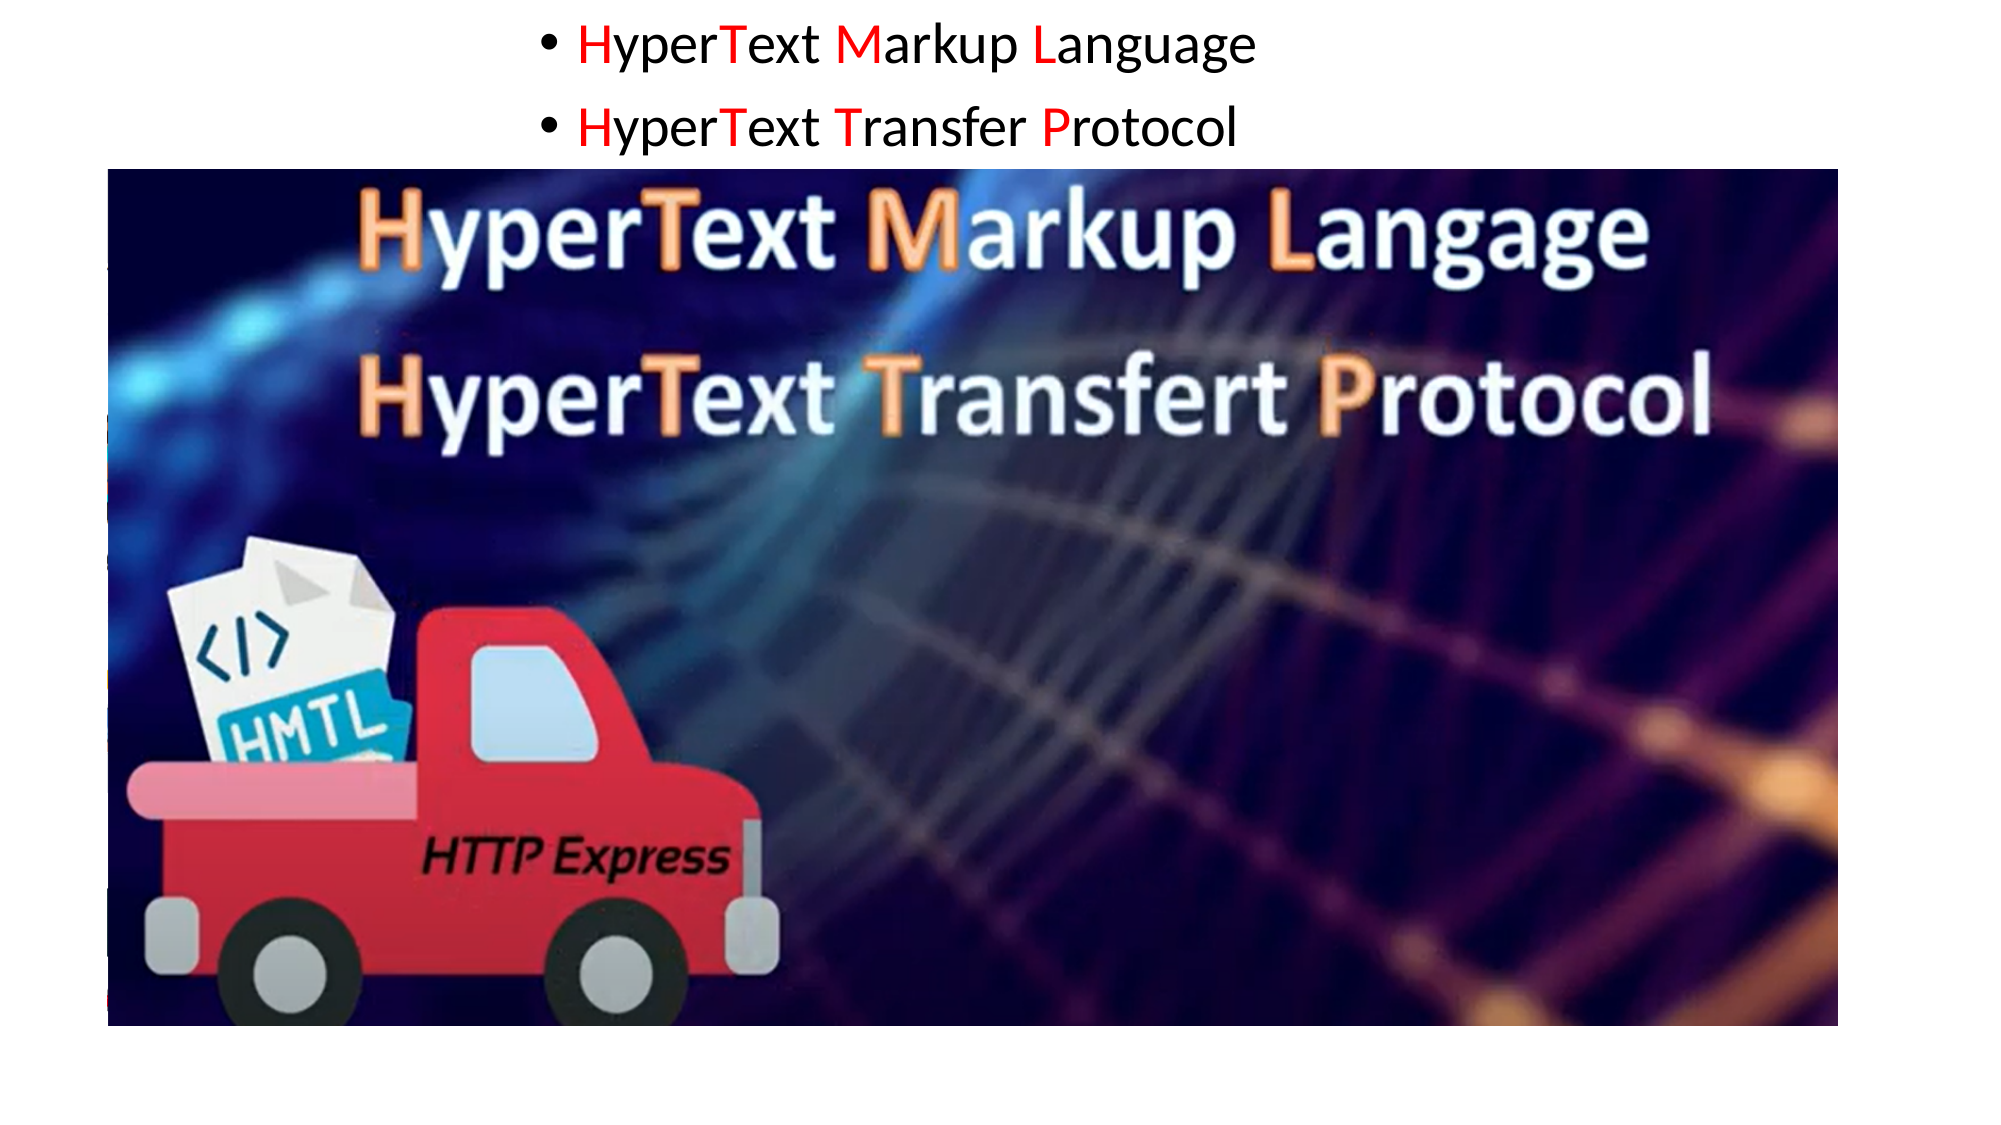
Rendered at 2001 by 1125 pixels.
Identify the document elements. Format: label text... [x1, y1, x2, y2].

list HyperText Markup Language HyperText Transfer Protocol [524, 5, 1276, 169]
picture [107, 169, 1838, 1026]
